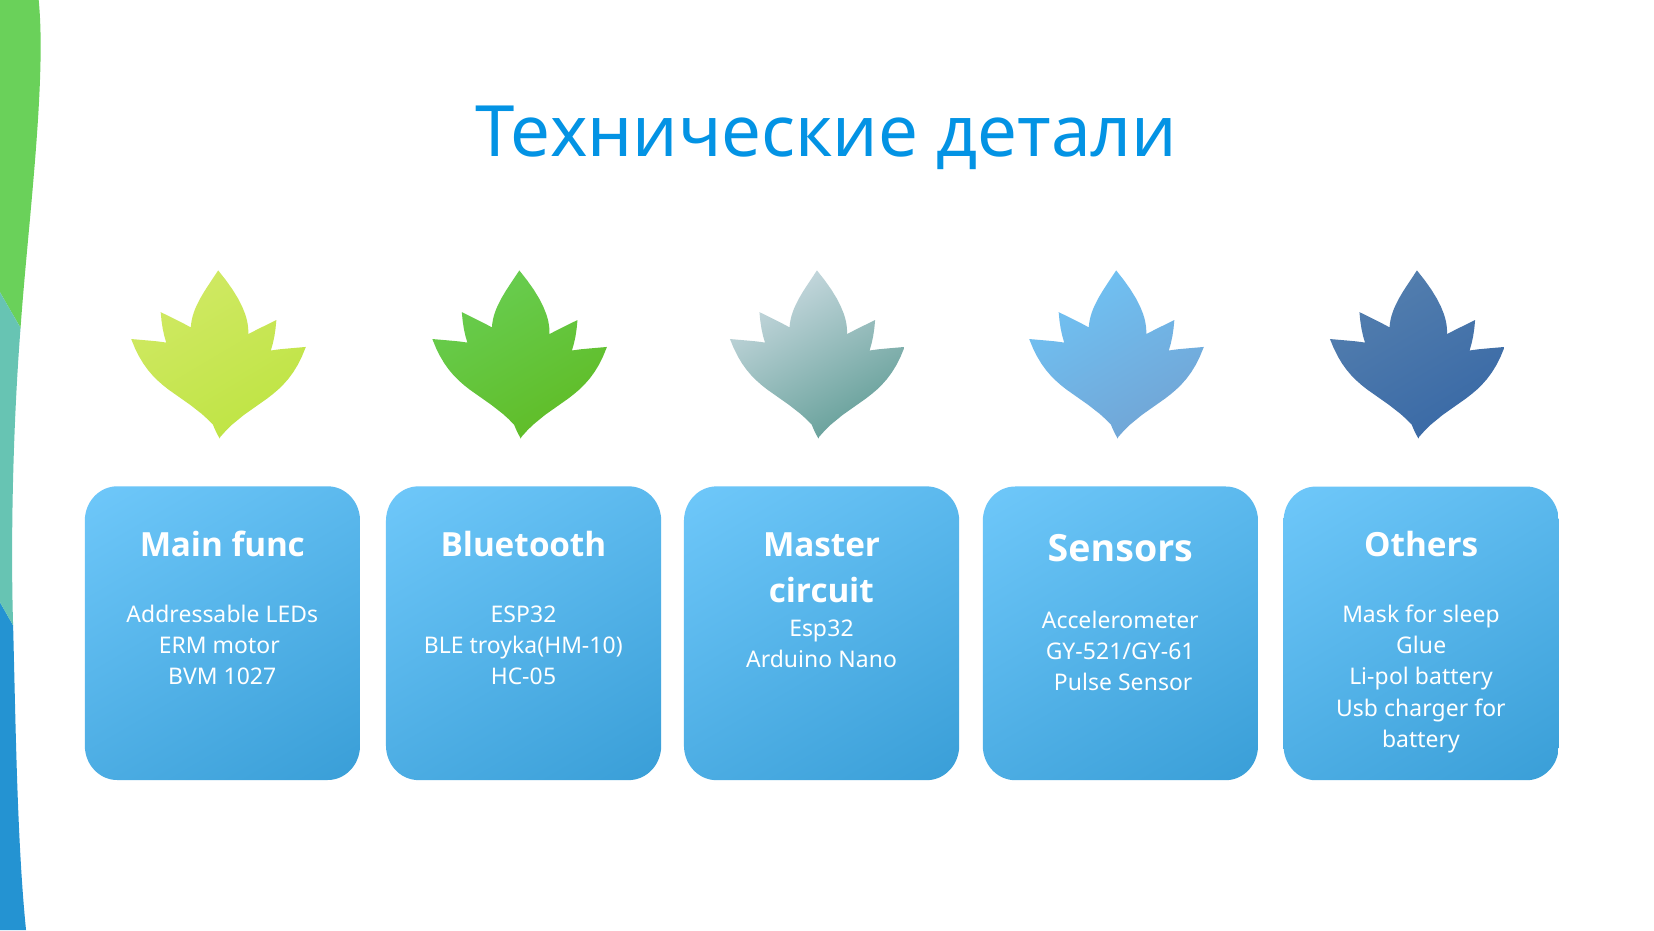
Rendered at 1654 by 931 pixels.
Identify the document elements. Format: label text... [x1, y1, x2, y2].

text_box [1329, 270, 1505, 439]
text_box [432, 270, 607, 439]
text_box Sensors Accelerometer GY-521/GY-61 Pulse Sensor [982, 486, 1259, 781]
text_box Bluetooth ESP32 BLE troyka(HM-10) HC-05 [385, 486, 662, 781]
text_box [1029, 270, 1204, 439]
text_box Master circuit Esp32 Arduino Nano [683, 486, 960, 781]
text_box Others Mask for sleep Glue Li-pol battery Usb charger for battery [1283, 486, 1559, 781]
text_box [729, 270, 905, 439]
text_box Main func Addressable LEDs ERM motor BVM 1027 [84, 486, 361, 781]
text_box [131, 270, 306, 439]
text_box Технические детали [0, 78, 1654, 178]
